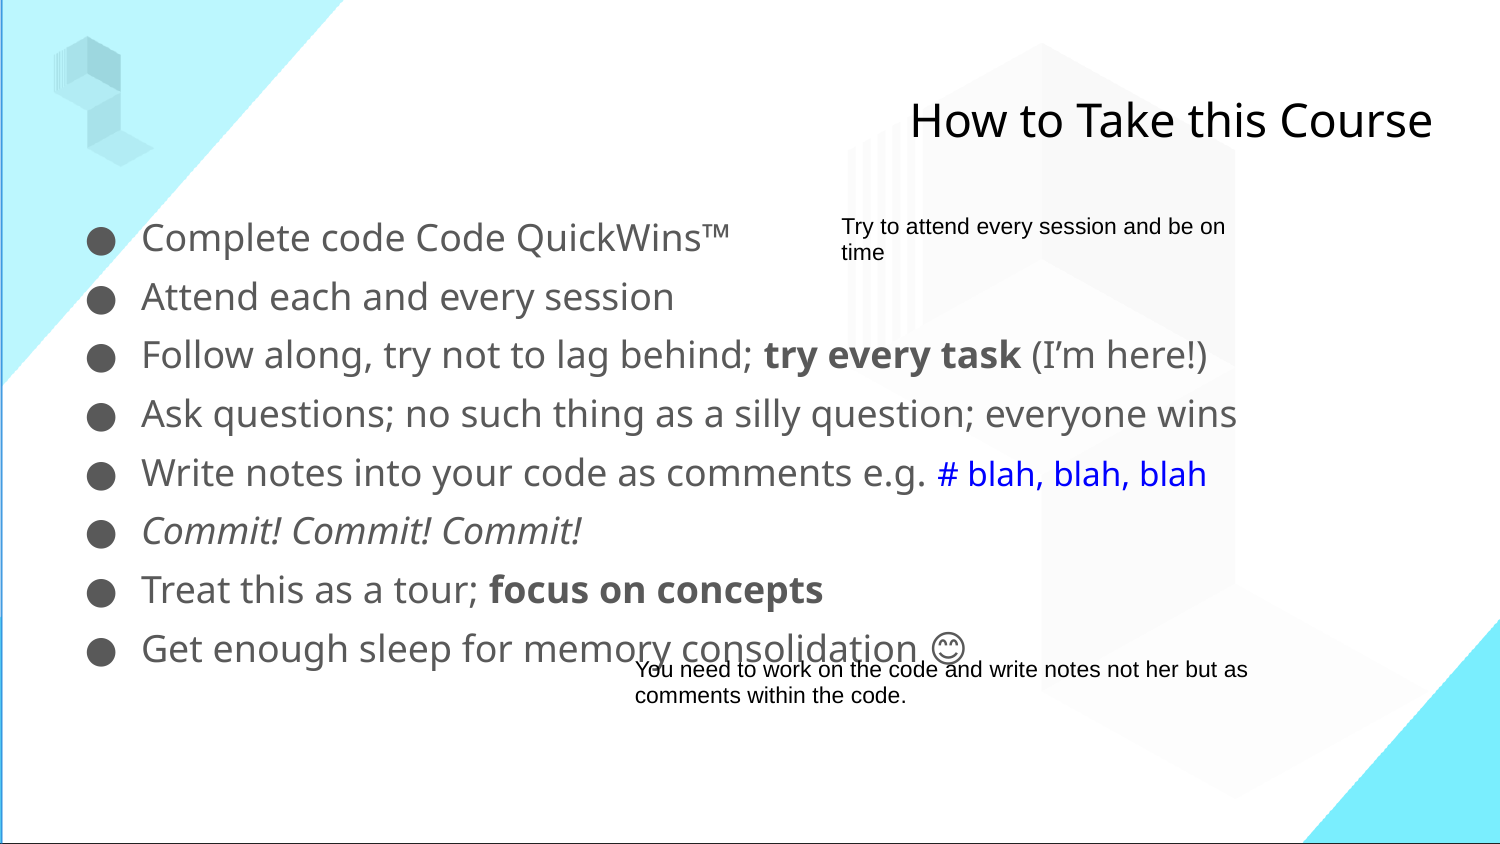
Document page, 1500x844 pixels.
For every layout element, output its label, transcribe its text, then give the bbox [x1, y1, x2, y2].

title How to Take this Course [51, 72, 1449, 167]
picture [0, 0, 1500, 844]
text_box Try to attend every session and be on time [826, 206, 1270, 273]
list Complete code Code QuickWins™ Attend each and every session Follow along, try not to lag behind; try every task (I’m here!) Ask questions; no such thing as a silly question; everyone wins Write notes into your code as comments e.g. # blah, blah, blah Commit! Commit! Commit! Treat this as a tour; focus on concepts Get enough sleep for memory consolidation 😊 [51, 189, 1449, 750]
text_box You need to work on the code and write notes not her but as comments within the code. [620, 649, 1329, 716]
